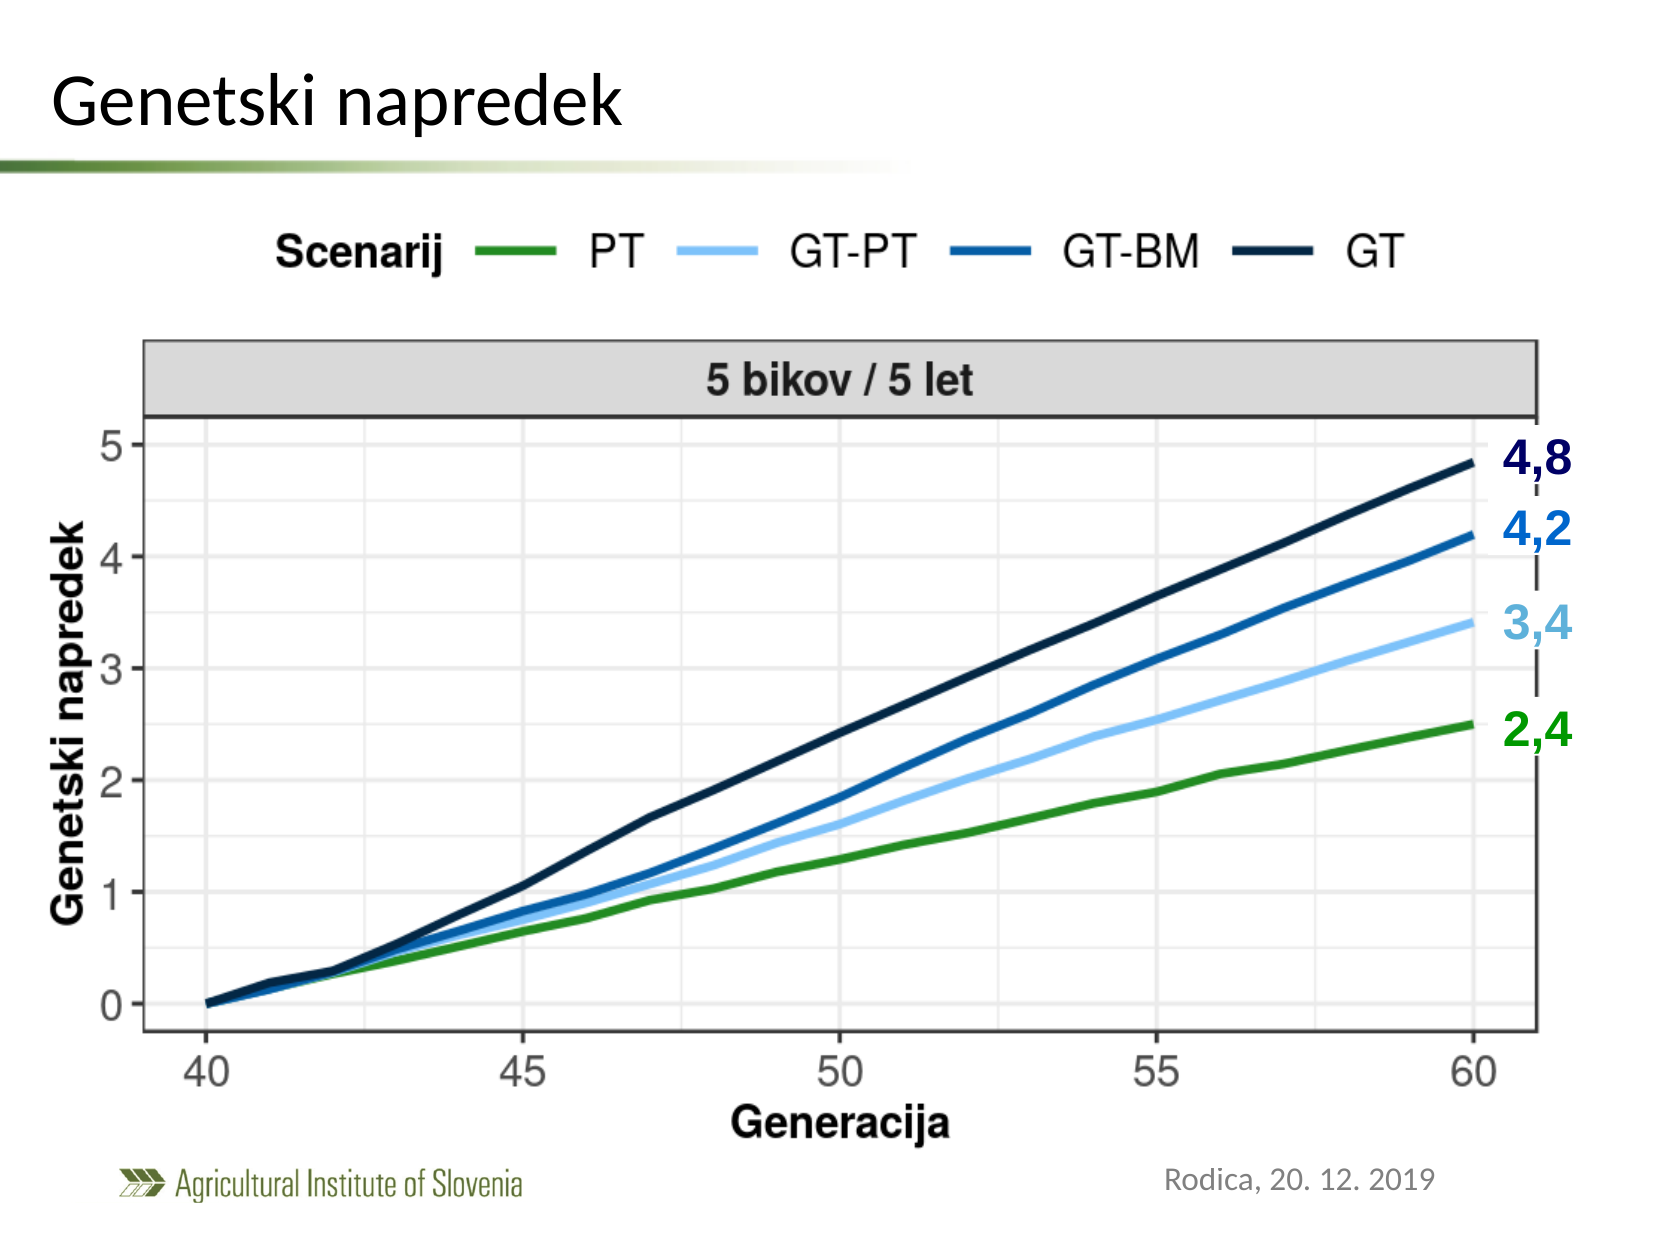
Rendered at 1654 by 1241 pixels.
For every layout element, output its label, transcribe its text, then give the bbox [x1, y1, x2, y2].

text_box 3,4 [1488, 590, 1583, 650]
text_box 2,4 [1488, 696, 1583, 756]
text_box 4,8 [1488, 425, 1583, 485]
text_box 4,2 [1488, 496, 1583, 555]
text_box Genetski napredek [51, 20, 1405, 176]
picture [0, 0, 1654, 1241]
